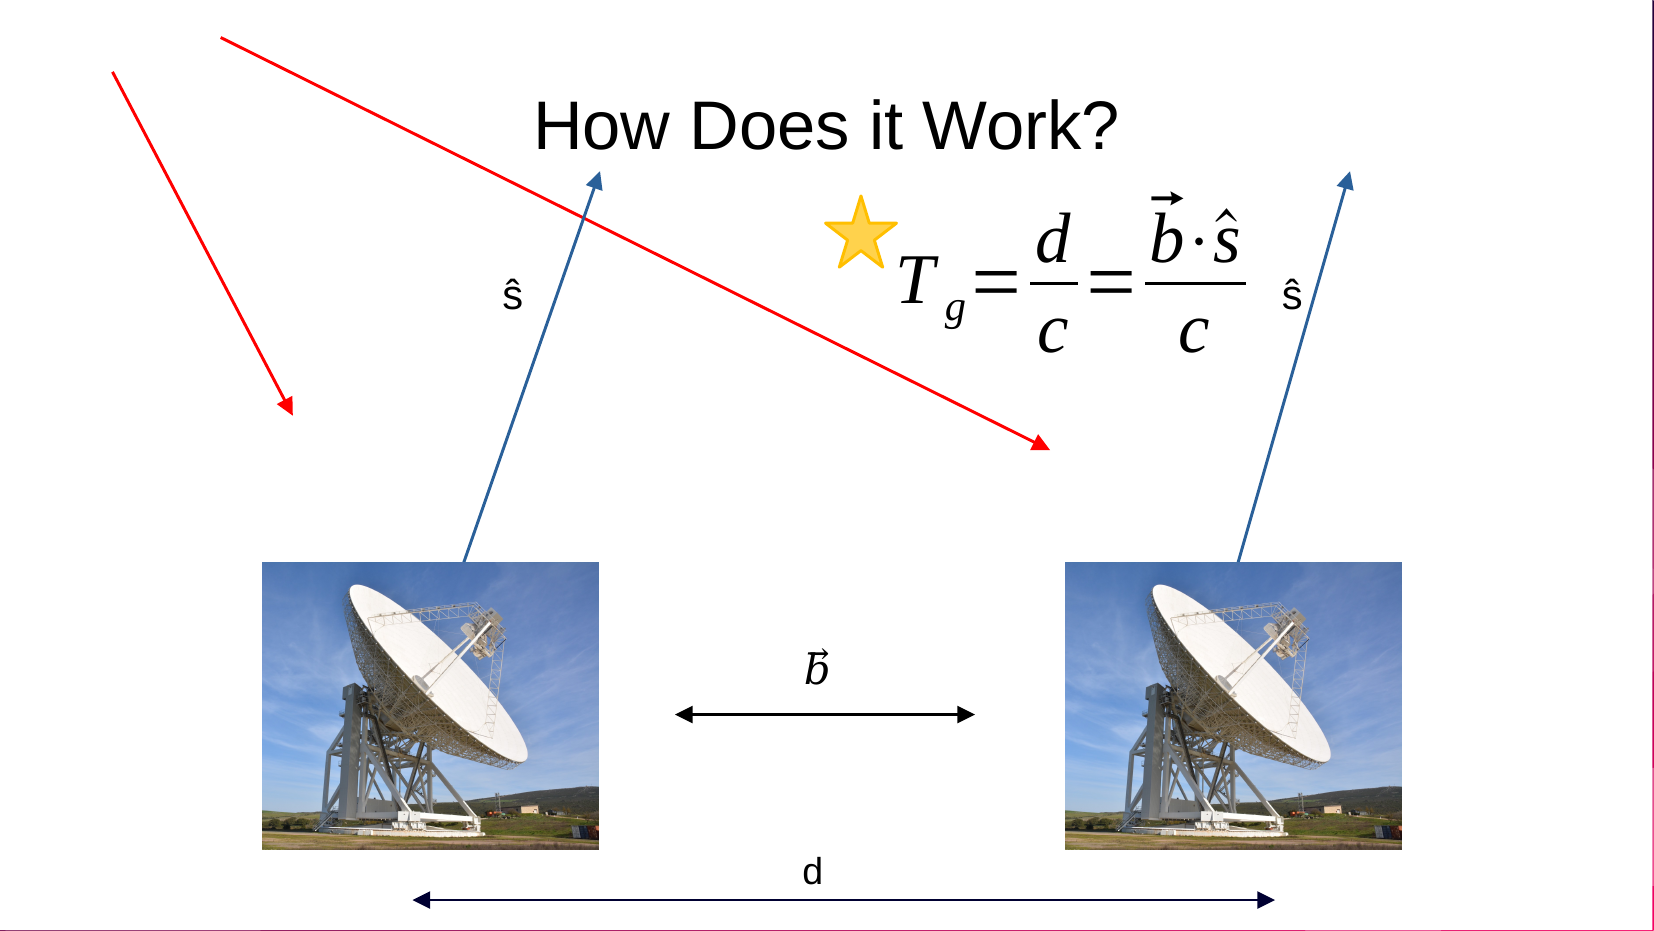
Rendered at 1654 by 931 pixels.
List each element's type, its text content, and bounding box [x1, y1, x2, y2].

chart [895, 187, 1250, 368]
text_box 𝑏⃗ [787, 639, 1013, 790]
picture [1065, 562, 1402, 850]
title How Does it Work? [240, 44, 1565, 207]
text_box [825, 195, 897, 268]
title How Does it Work? [88, 44, 556, 207]
picture [262, 562, 599, 850]
text_box d [787, 842, 1051, 918]
text_box ŝ [487, 264, 563, 340]
text_box ŝ [1267, 264, 1343, 340]
